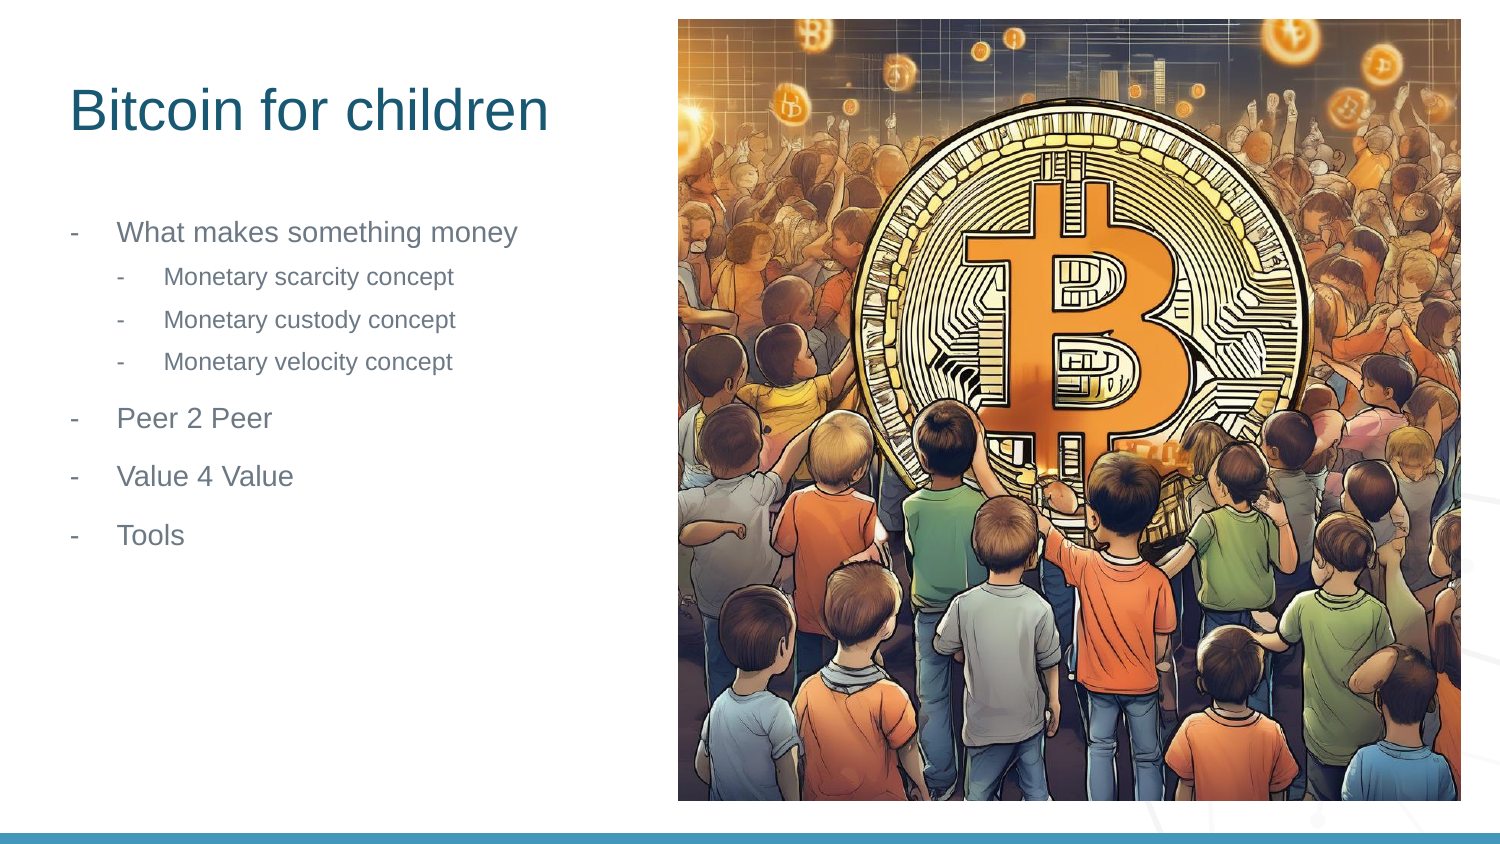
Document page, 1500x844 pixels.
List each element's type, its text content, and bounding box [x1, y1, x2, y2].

picture [678, 19, 1461, 801]
title Bitcoin for children [54, 70, 678, 165]
list What makes something money Monetary scarcity concept Monetary custody concept Monetary velocity concept Peer 2 Peer Value 4 Value Tools [54, 203, 678, 750]
